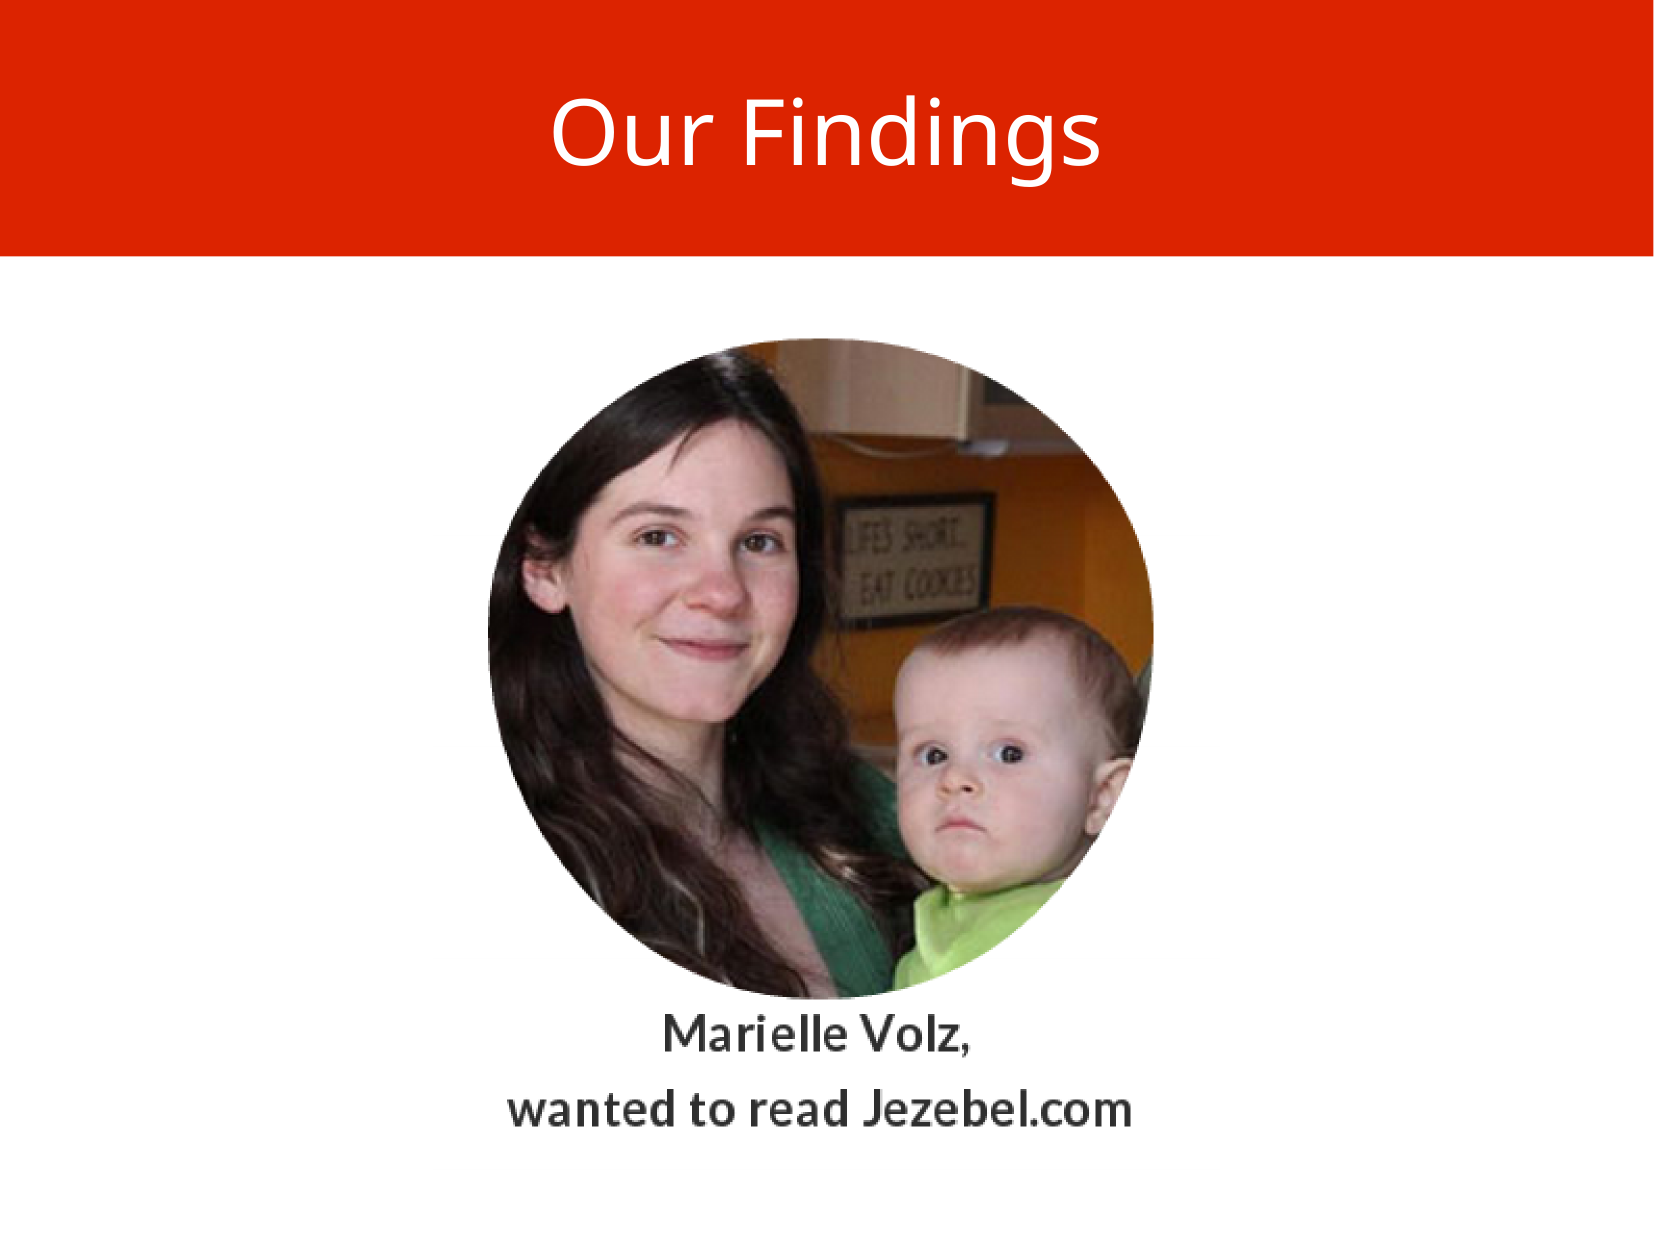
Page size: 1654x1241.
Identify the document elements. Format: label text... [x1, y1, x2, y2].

picture [433, 324, 1222, 1175]
text_box Our Findings [0, 0, 1654, 257]
